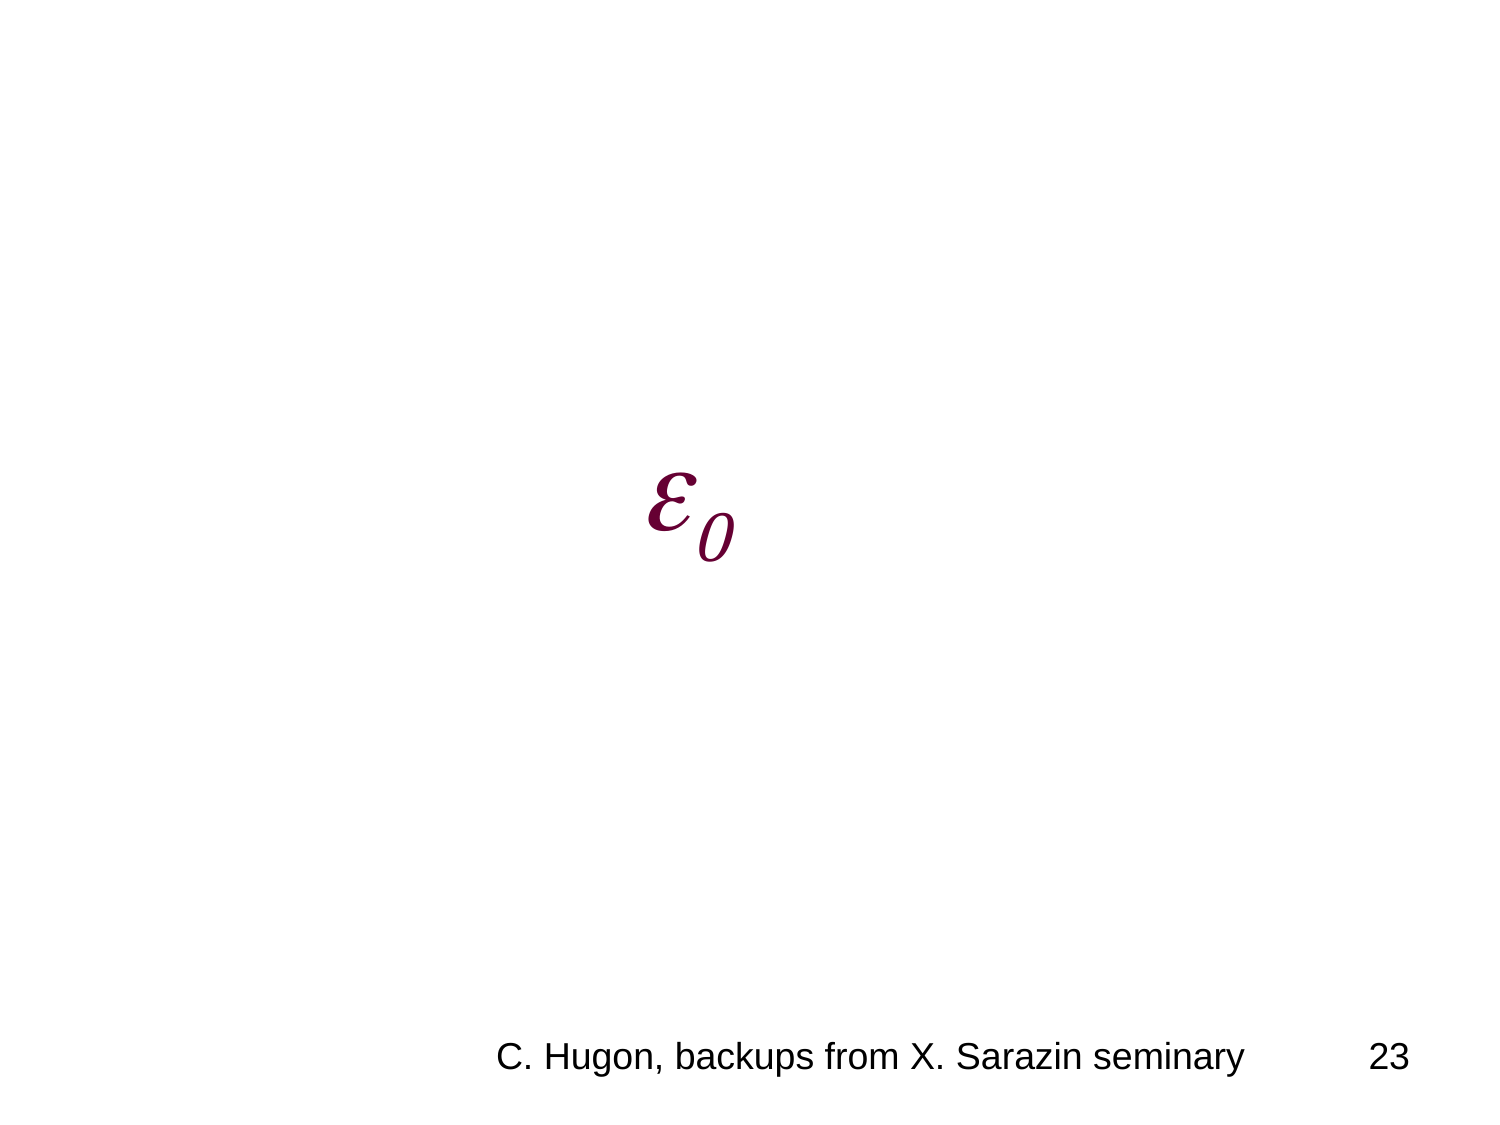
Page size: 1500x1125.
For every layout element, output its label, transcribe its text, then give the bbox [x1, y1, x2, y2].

text_box  [623, 397, 745, 584]
